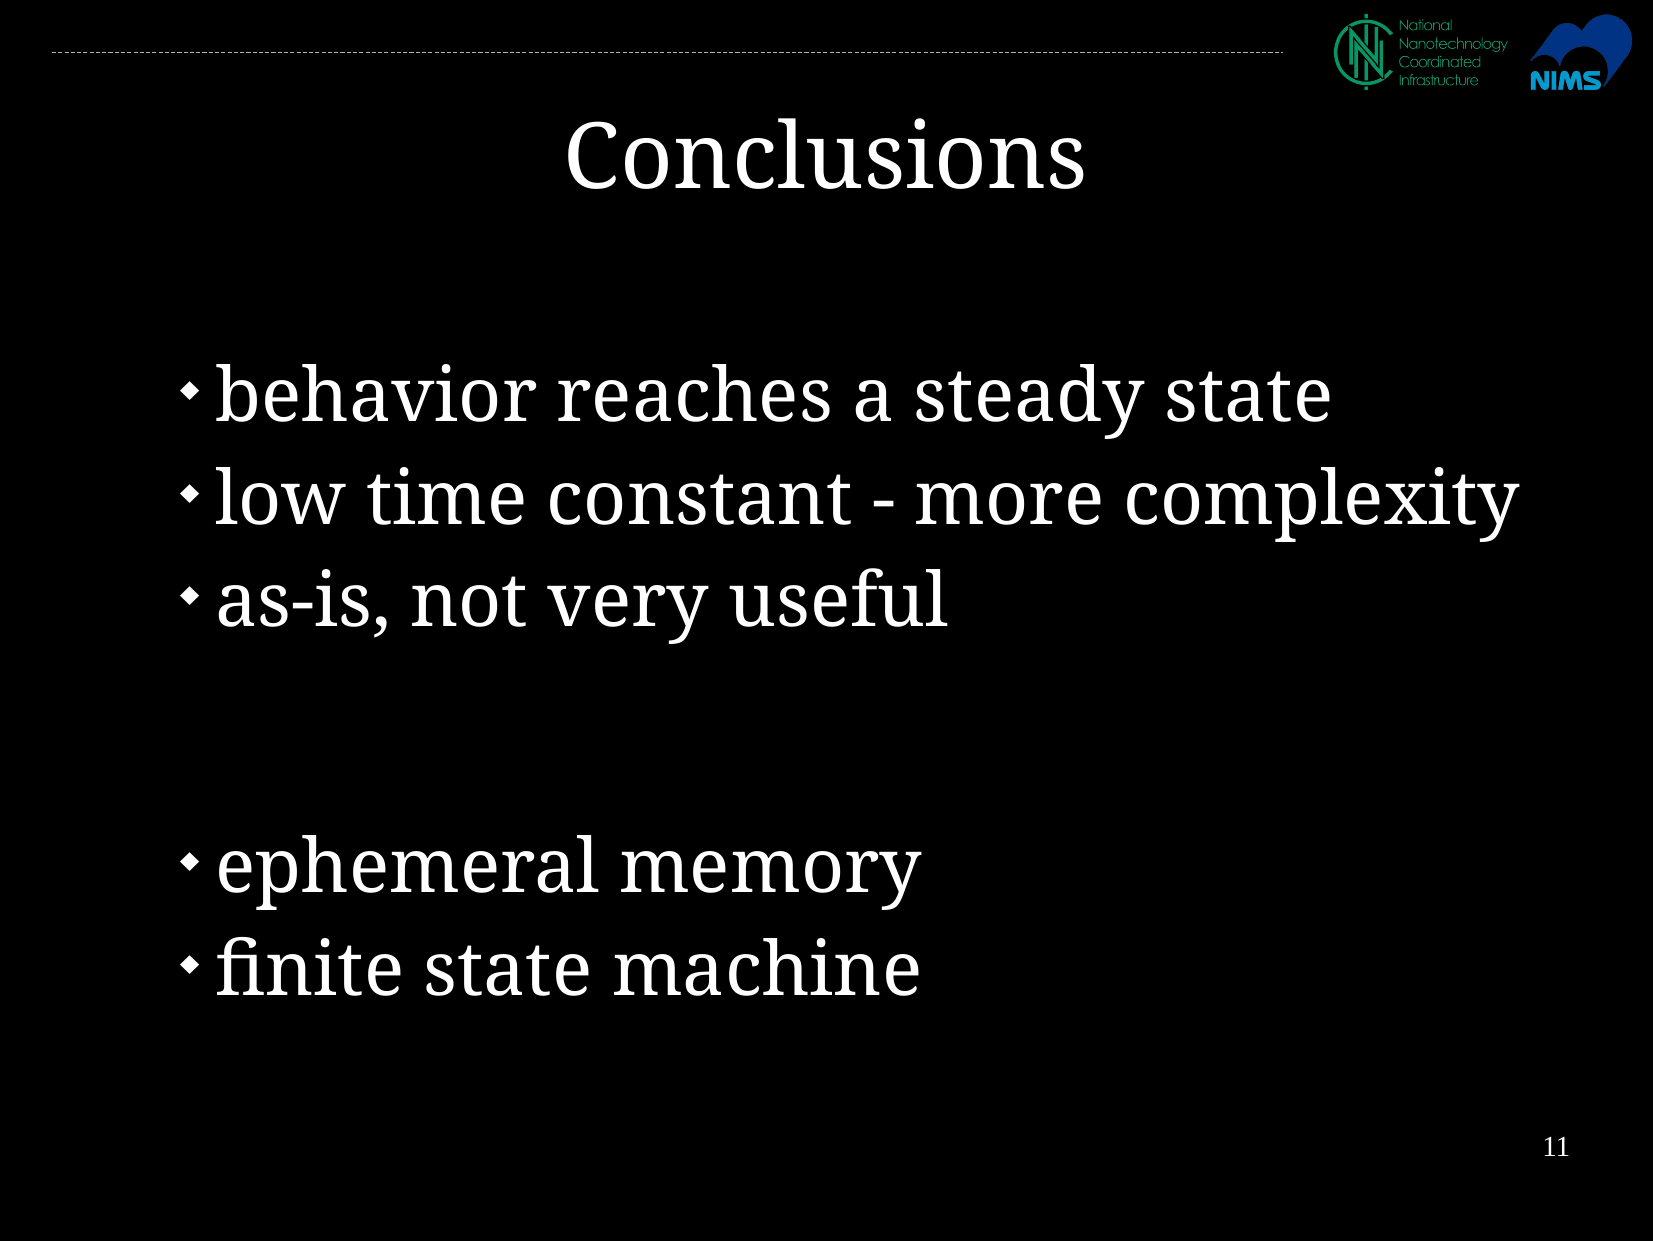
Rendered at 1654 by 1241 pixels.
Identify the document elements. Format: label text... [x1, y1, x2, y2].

picture [1530, 14, 1632, 90]
text_box ephemeral memory finite state machine [179, 705, 1530, 1126]
picture [1536, 81, 1542, 90]
picture [1333, 14, 1508, 90]
title Conclusions [82, 49, 1571, 257]
text_box behavior reaches a steady state low time constant - more complexity as-is, not very useful [180, 285, 1531, 706]
